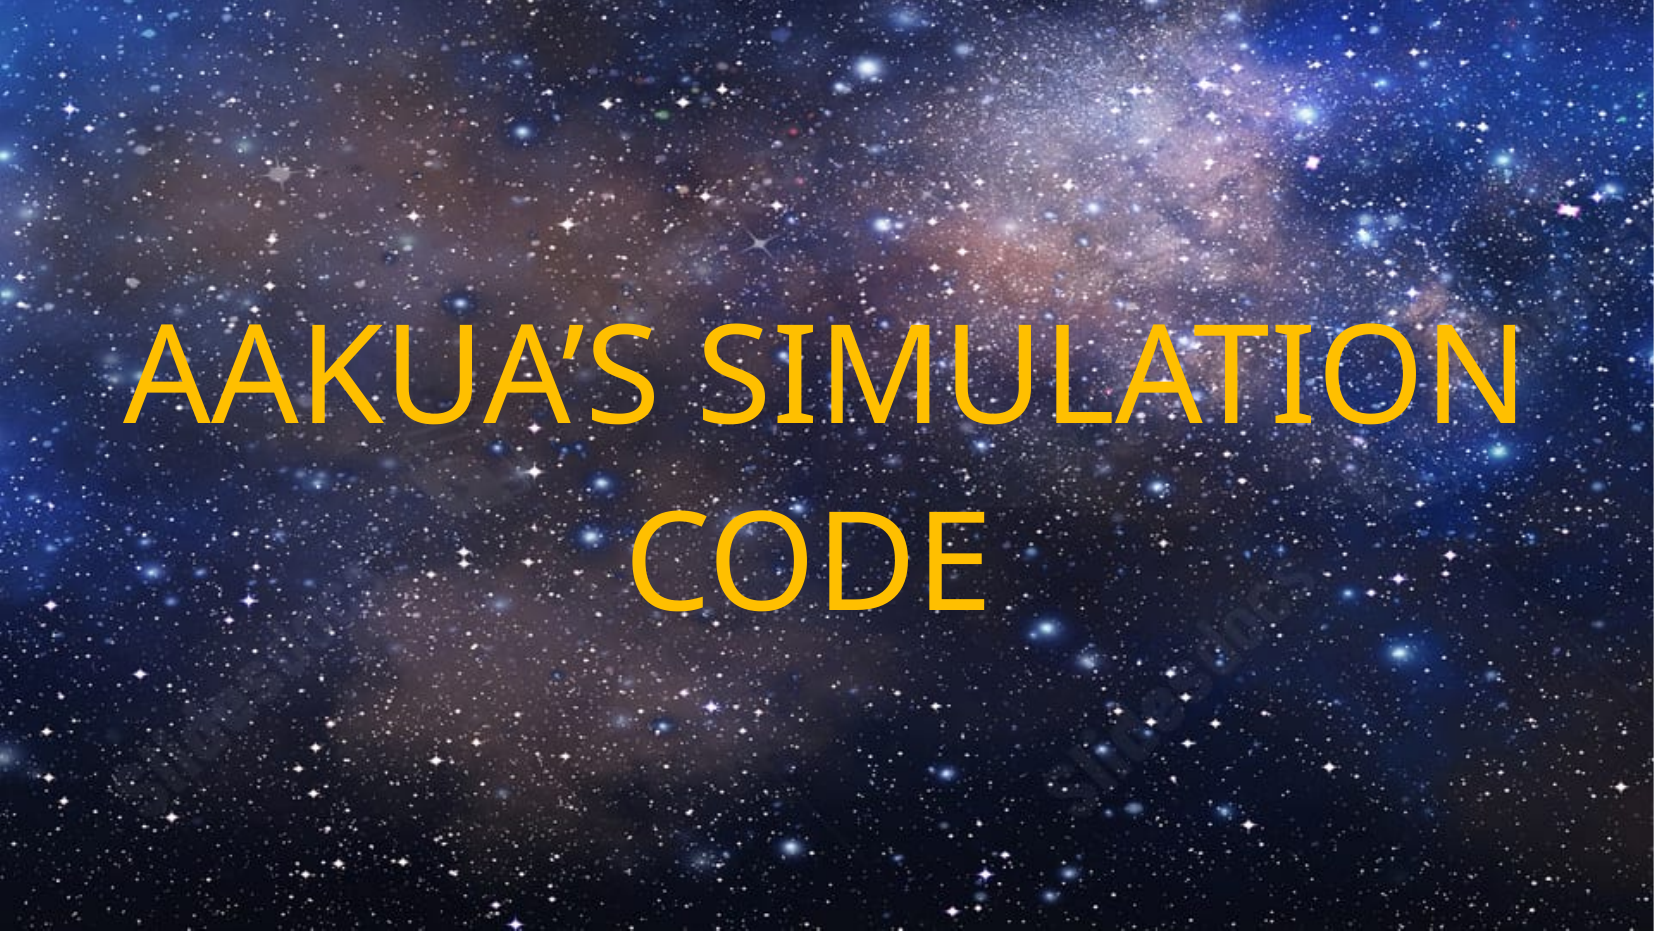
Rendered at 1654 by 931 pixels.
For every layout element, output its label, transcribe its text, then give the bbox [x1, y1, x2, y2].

title AAKUA’S SIMULATION CODE [29, 172, 1625, 755]
picture [0, 0, 1654, 931]
